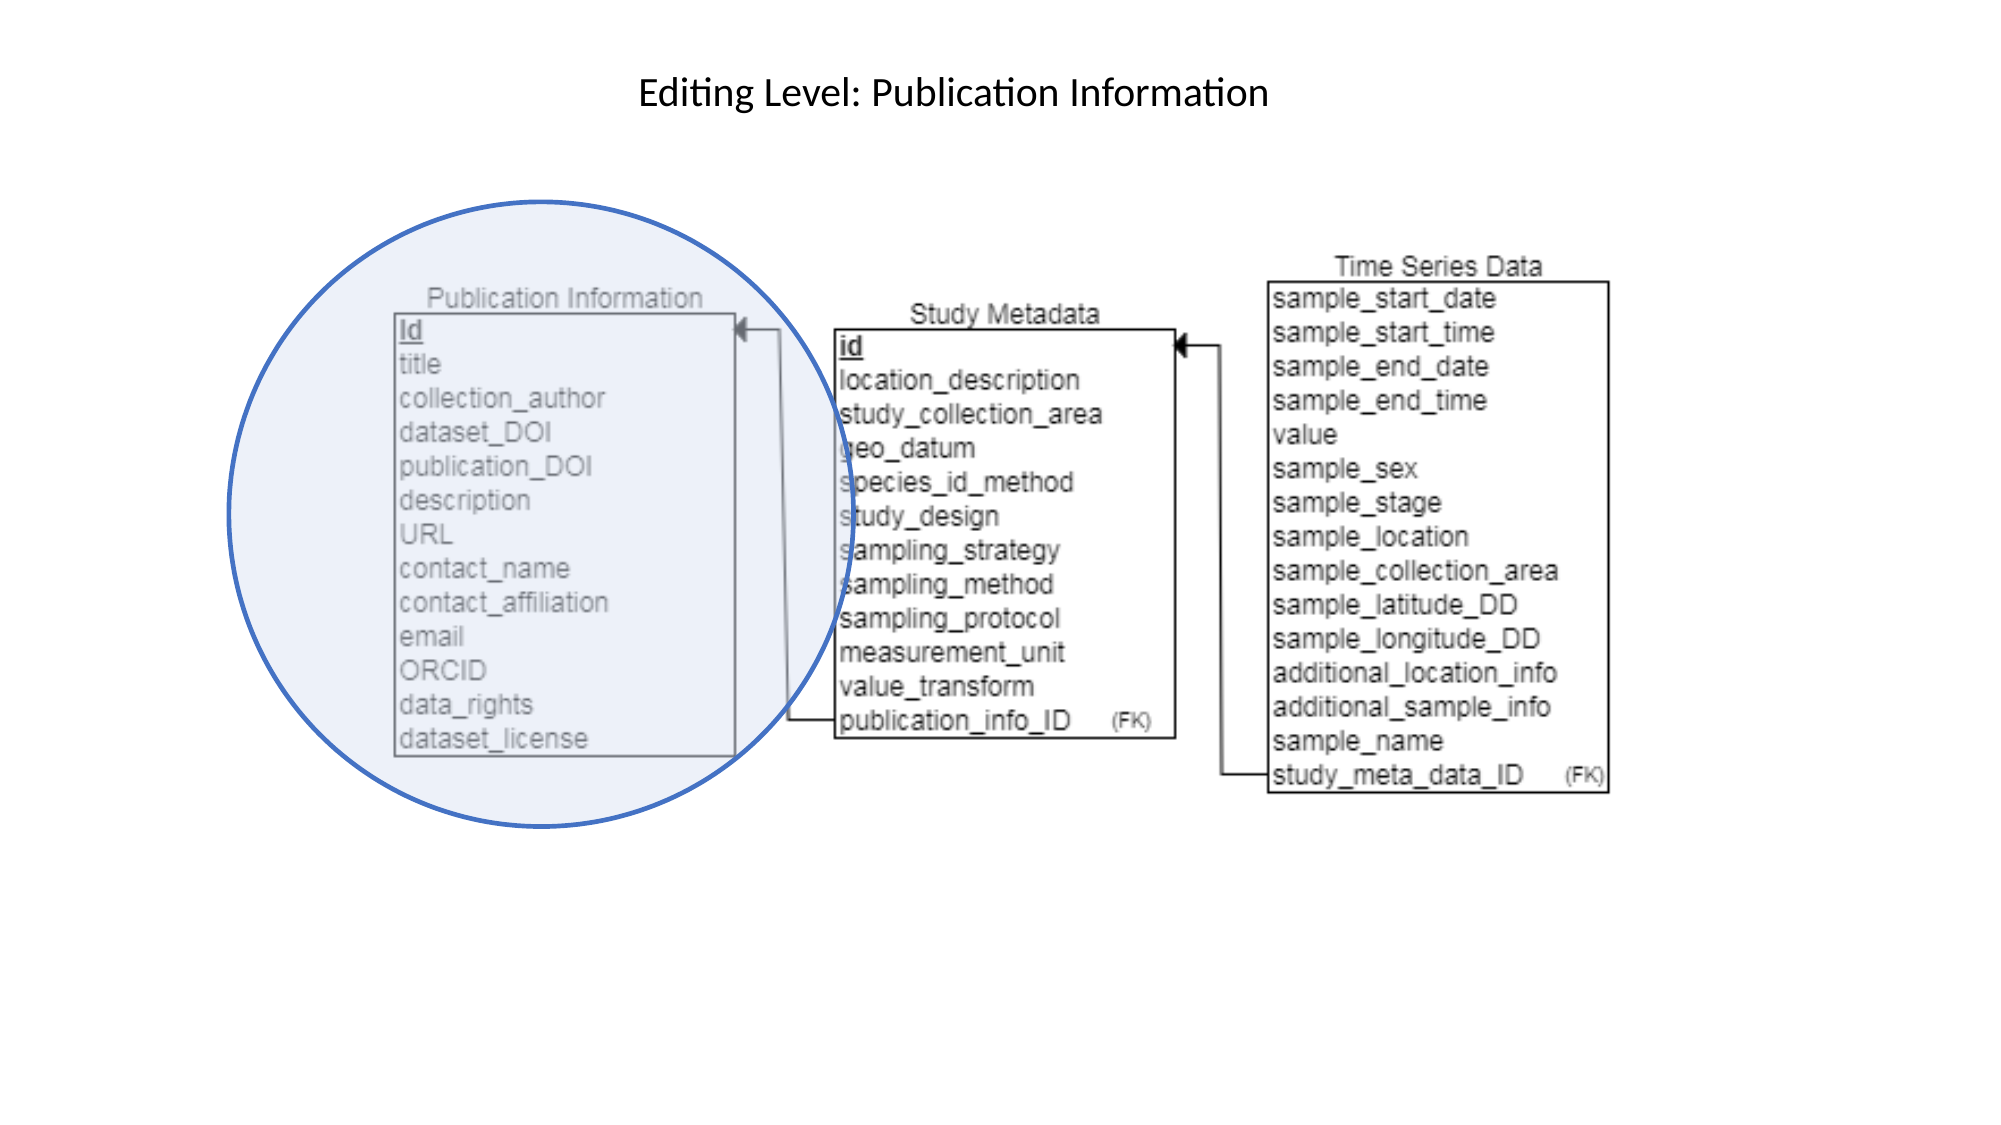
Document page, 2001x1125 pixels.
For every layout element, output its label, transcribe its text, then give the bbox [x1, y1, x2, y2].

text_box Editing Level: Publication Information [623, 56, 1409, 123]
text_box [228, 201, 854, 827]
picture [333, 186, 1667, 851]
